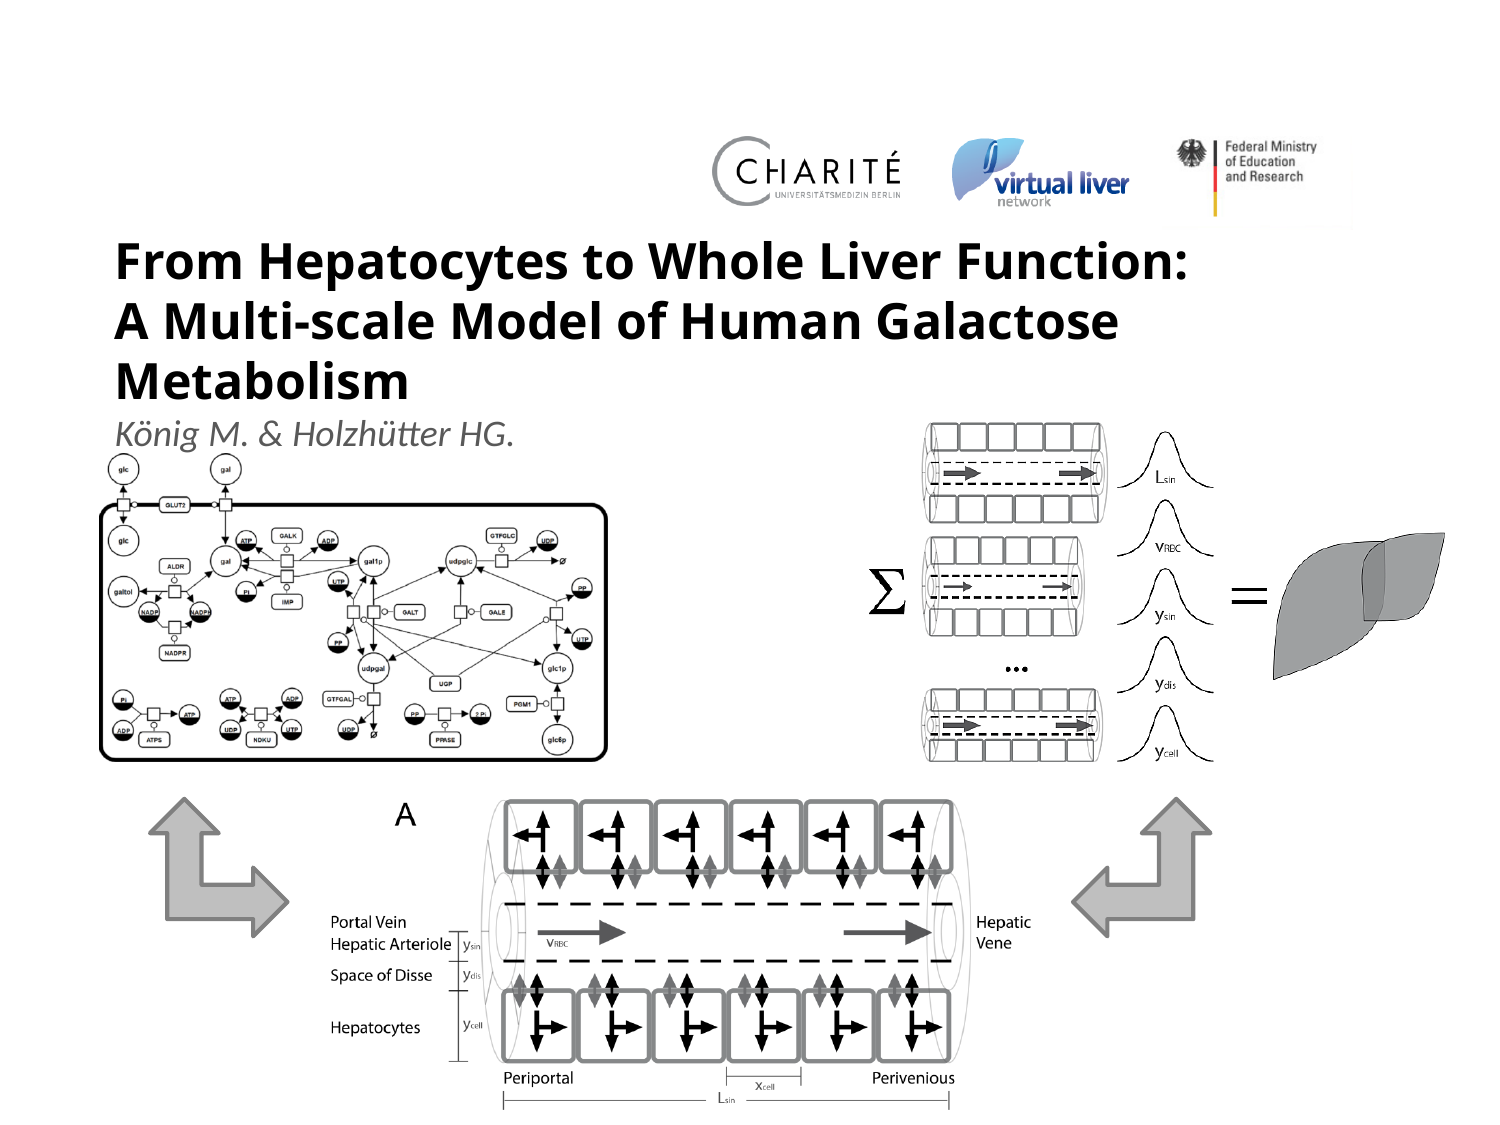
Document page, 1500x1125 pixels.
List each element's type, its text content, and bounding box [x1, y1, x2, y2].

text_box [1073, 798, 1211, 937]
picture [1162, 136, 1353, 230]
title From Hepatocytes to Whole Liver Function: A Multi-scale Model of Human Galactose Metabolism König M. & Holzhütter HG. [99, 221, 1400, 463]
picture [950, 136, 1142, 209]
picture [330, 798, 1031, 1125]
picture [712, 136, 900, 206]
text_box [150, 798, 288, 937]
picture [99, 463, 608, 762]
picture [869, 422, 1445, 762]
